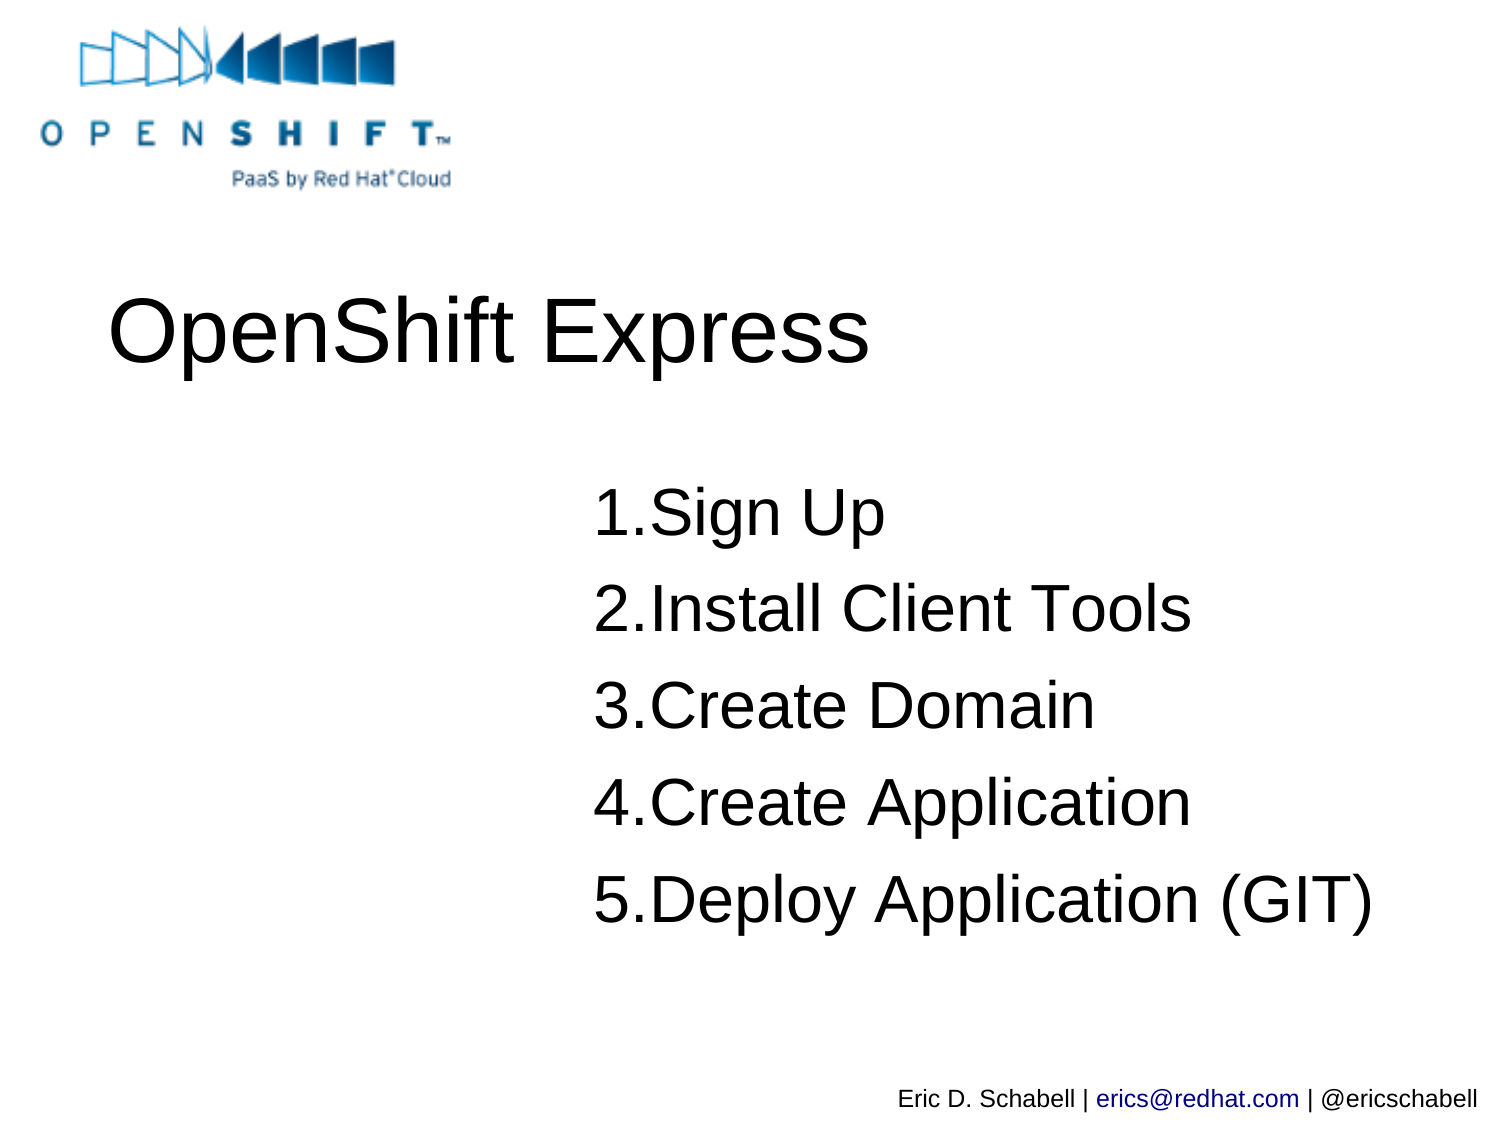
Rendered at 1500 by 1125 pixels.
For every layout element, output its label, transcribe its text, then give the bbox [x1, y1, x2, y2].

list Sign Up Install Client Tools Create Domain Create Application Deploy Application (GIT) [579, 460, 1500, 1125]
title OpenShift Express [0, 230, 1128, 421]
picture [37, 20, 455, 196]
